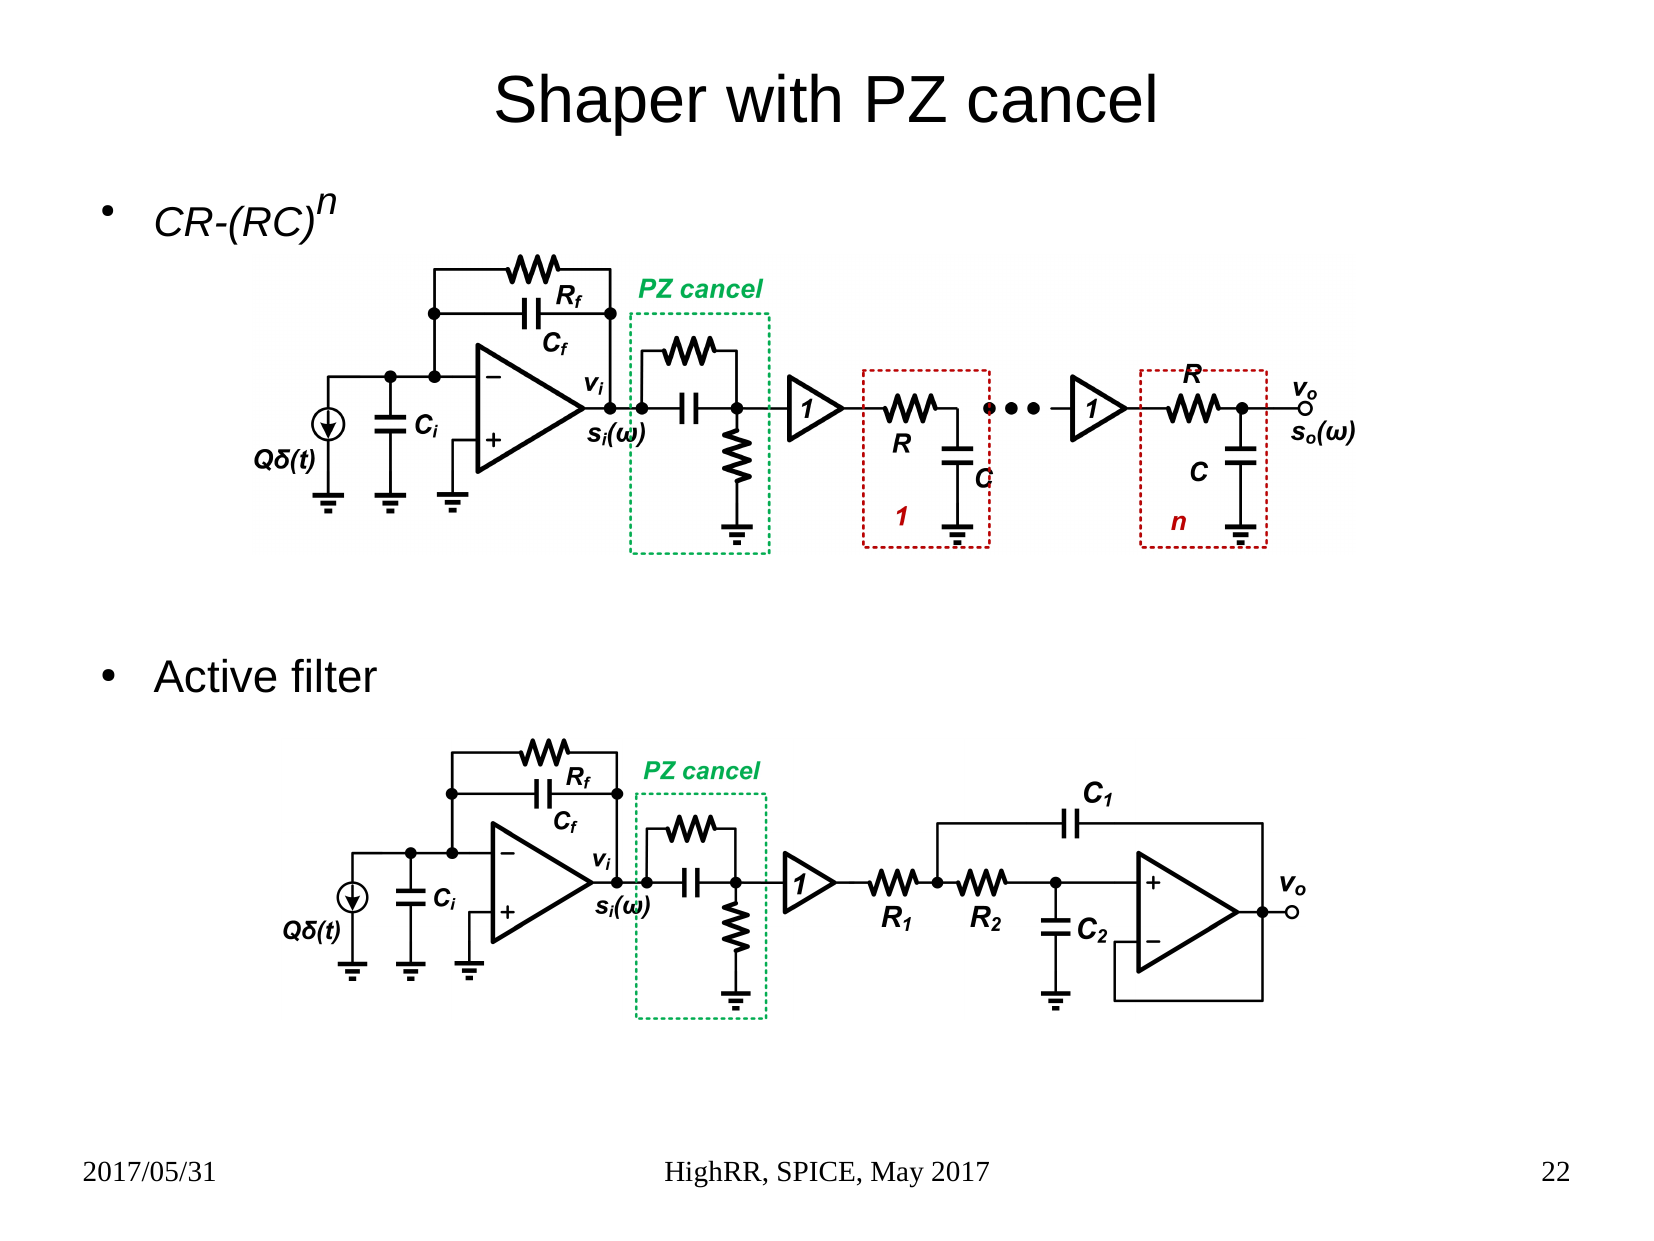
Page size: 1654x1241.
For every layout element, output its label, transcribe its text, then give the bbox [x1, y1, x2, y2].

picture [252, 254, 1356, 556]
picture [281, 738, 1306, 1021]
list CR-(RC)n Active filter [82, 180, 1571, 1141]
title Shaper with PZ cancel [82, 49, 1571, 151]
